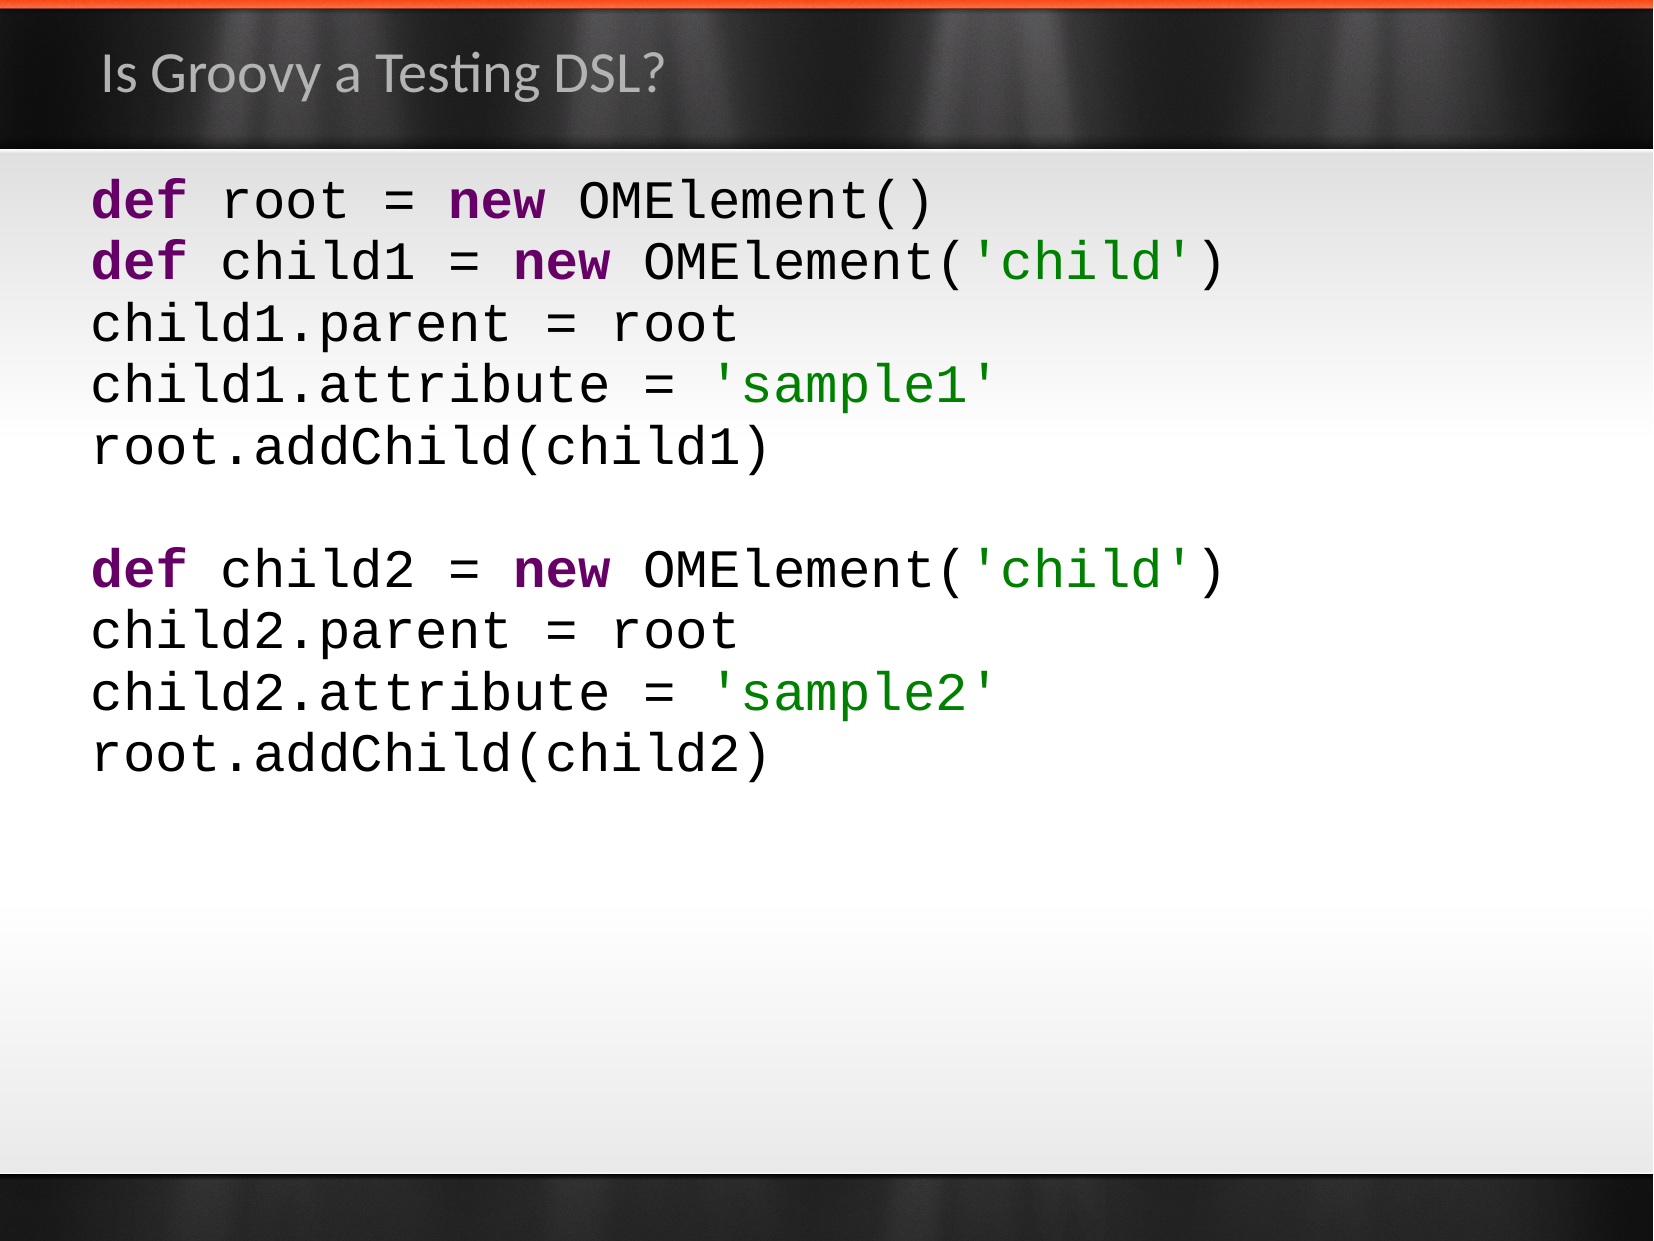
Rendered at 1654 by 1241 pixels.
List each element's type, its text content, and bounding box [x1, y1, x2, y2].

picture [0, 0, 1653, 1241]
title Is Groovy a Testing DSL? [100, 6, 1588, 151]
list def root = new OMElement() def child1 = new OMElement('child') child1.parent = root child1.attribute = 'sample1' root.addChild(child1) def child2 = new OMElement('child') child2.parent = root child2.attribute = 'sample2' root.addChild(child2) [90, 173, 1538, 1019]
